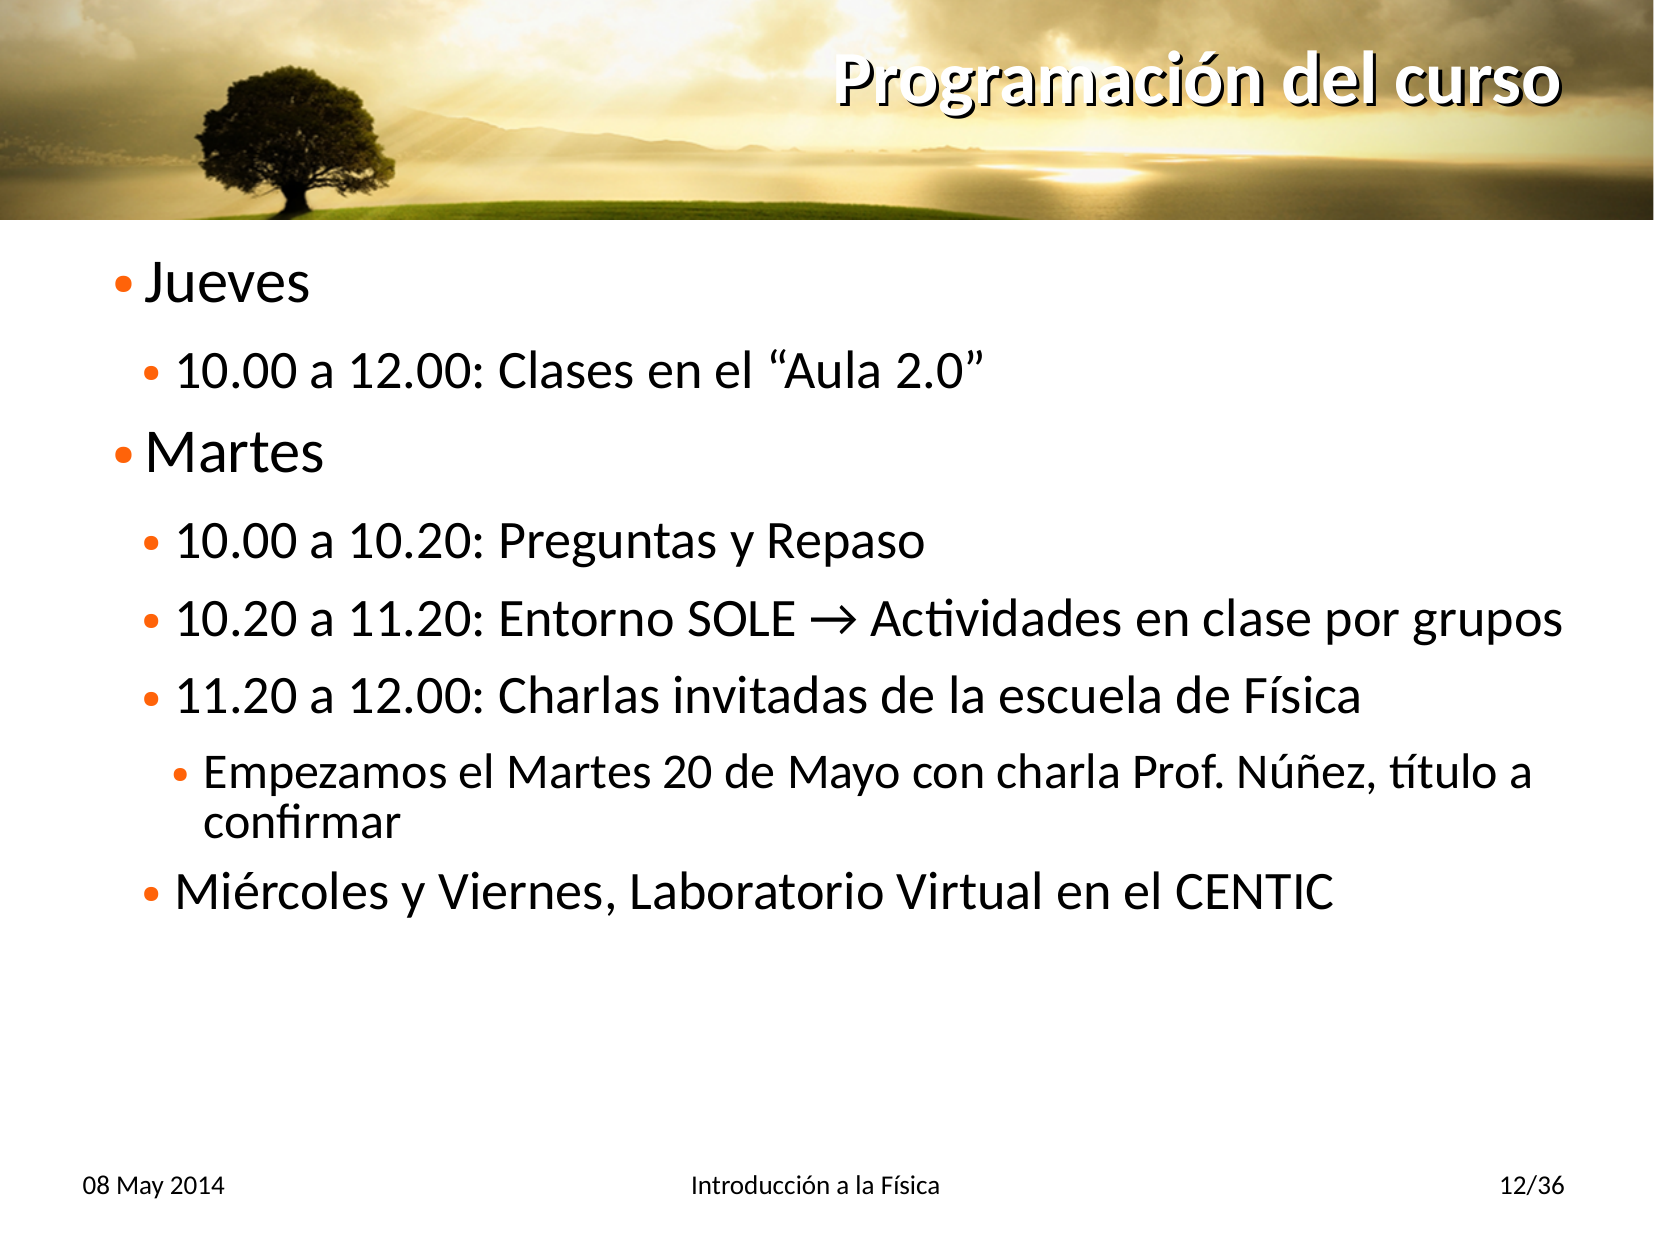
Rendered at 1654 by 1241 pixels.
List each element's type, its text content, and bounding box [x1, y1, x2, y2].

list Jueves 10.00 a 12.00: Clases en el “Aula 2.0” Martes 10.00 a 10.20: Preguntas y Repaso 10.20 a 11.20: Entorno SOLE → Actividades en clase por grupos 11.20 a 12.00: Charlas invitadas de la escuela de Física Empezamos el Martes 20 de Mayo con charla Prof. Núñez, título a confirmar Miércoles y Viernes, Laboratorio Virtual en el CENTIC [82, 255, 1571, 1156]
title Programación del curso [75, 19, 1564, 151]
picture [0, 0, 1654, 220]
